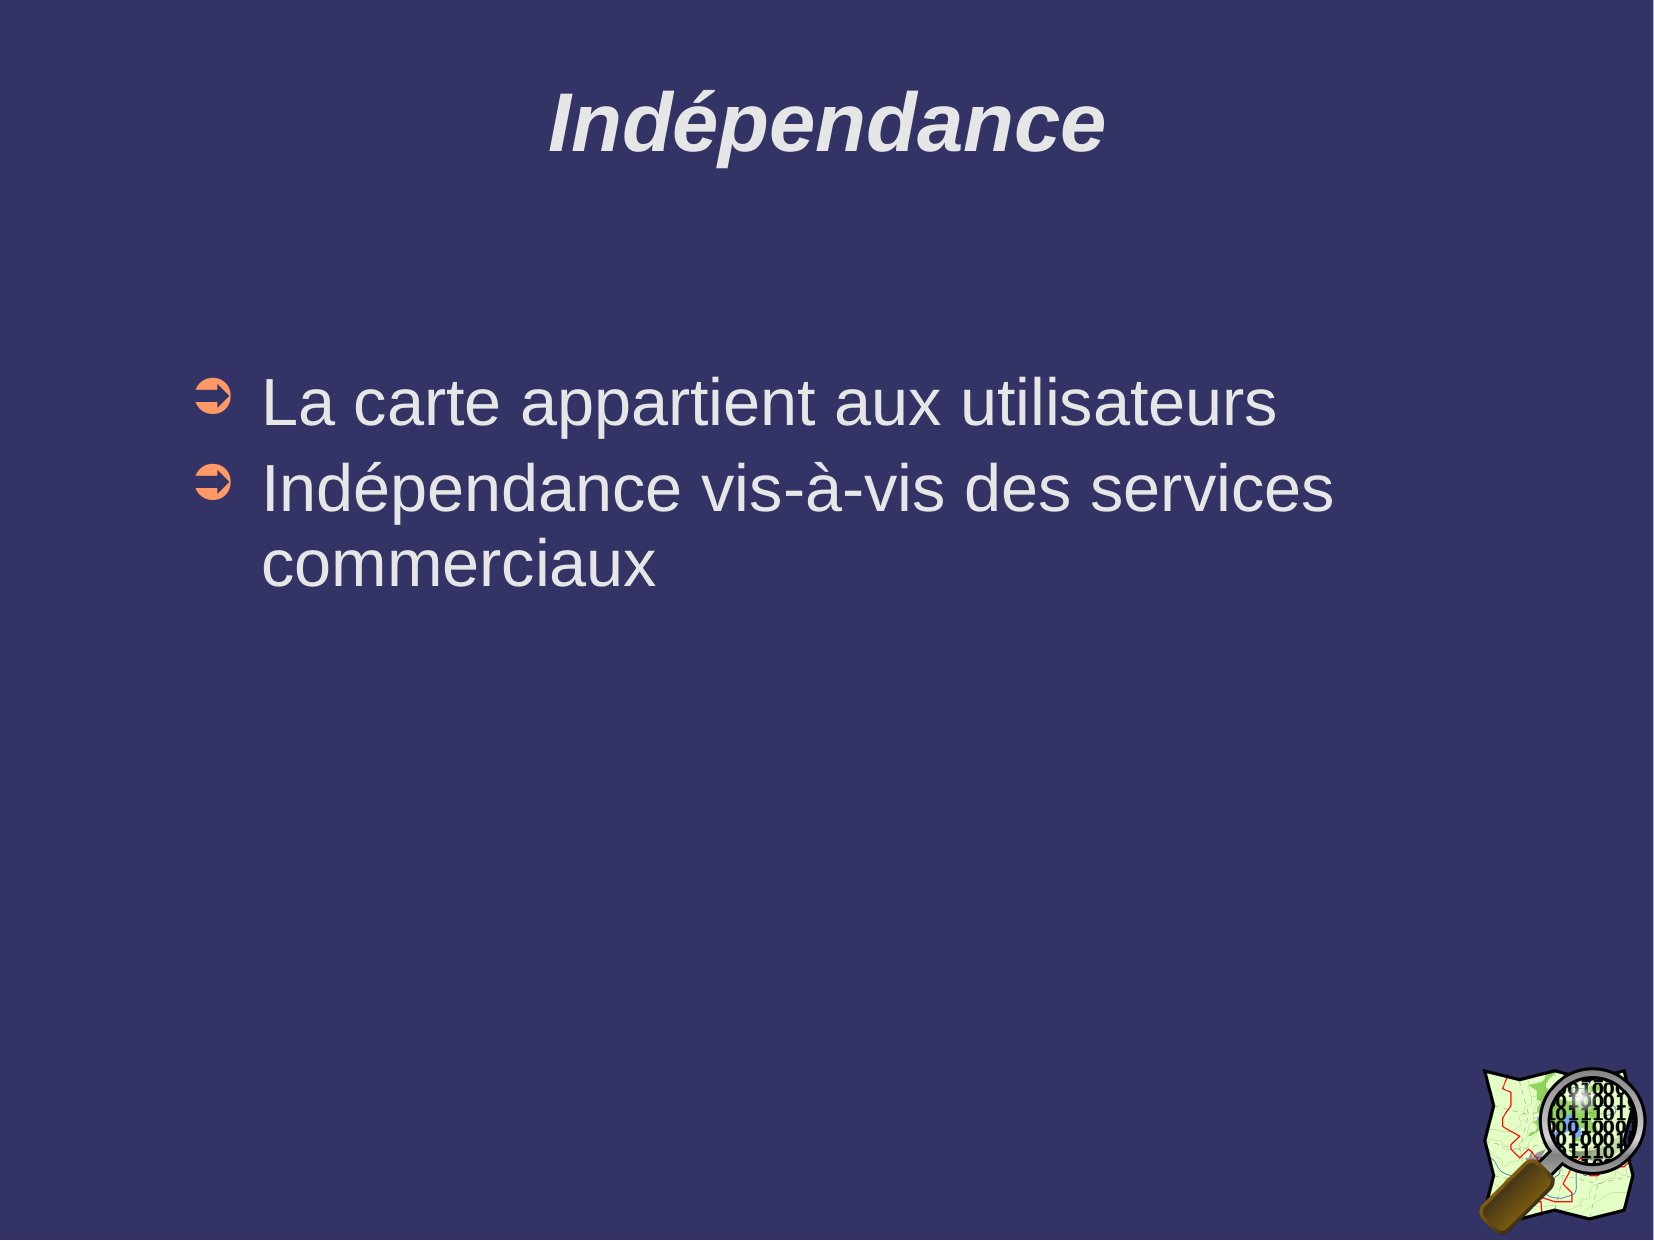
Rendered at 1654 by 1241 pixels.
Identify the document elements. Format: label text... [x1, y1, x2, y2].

picture [1476, 1062, 1650, 1236]
list La carte appartient aux utilisateurs Indépendance vis-à-vis des services commerciaux [178, 364, 1570, 1147]
title Indépendance [121, 19, 1534, 227]
